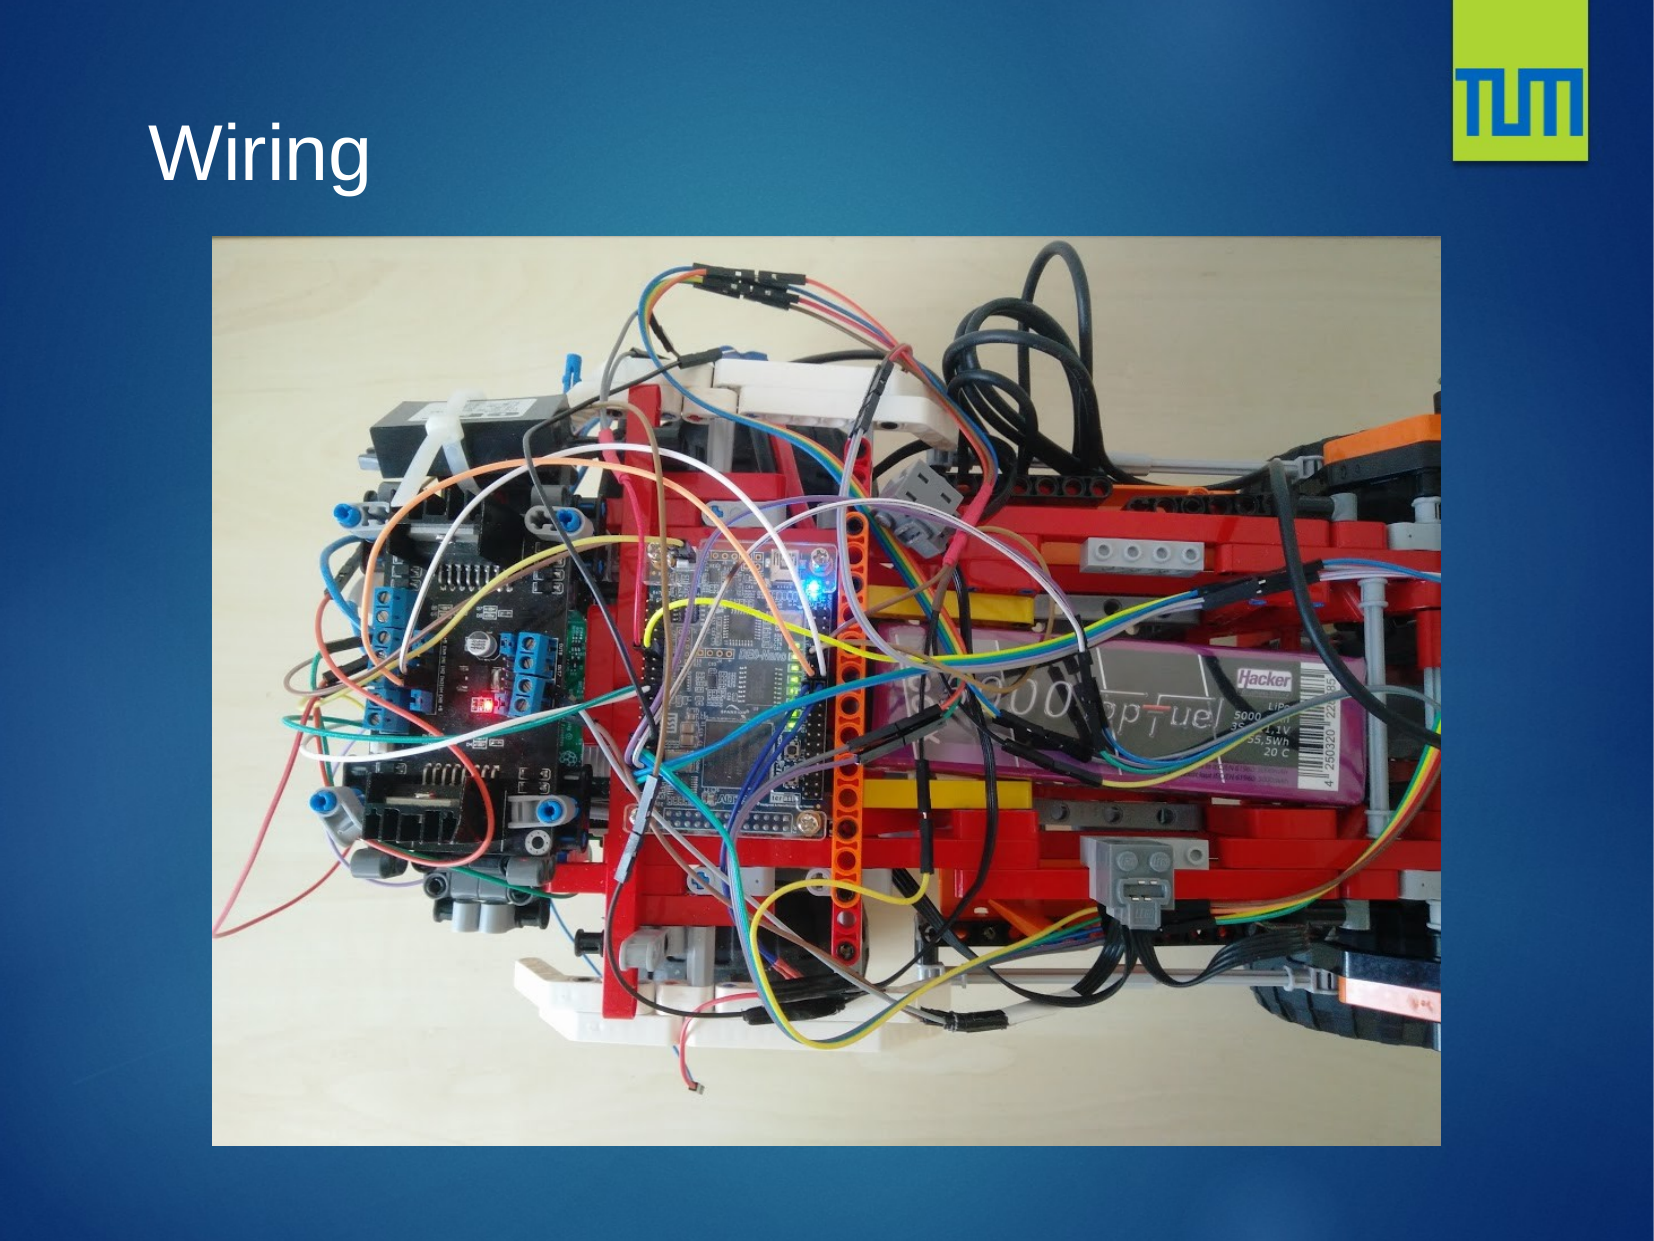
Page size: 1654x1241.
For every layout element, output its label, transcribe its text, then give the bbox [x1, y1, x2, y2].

picture [0, 0, 1654, 1241]
title Wiring [82, 49, 1571, 257]
